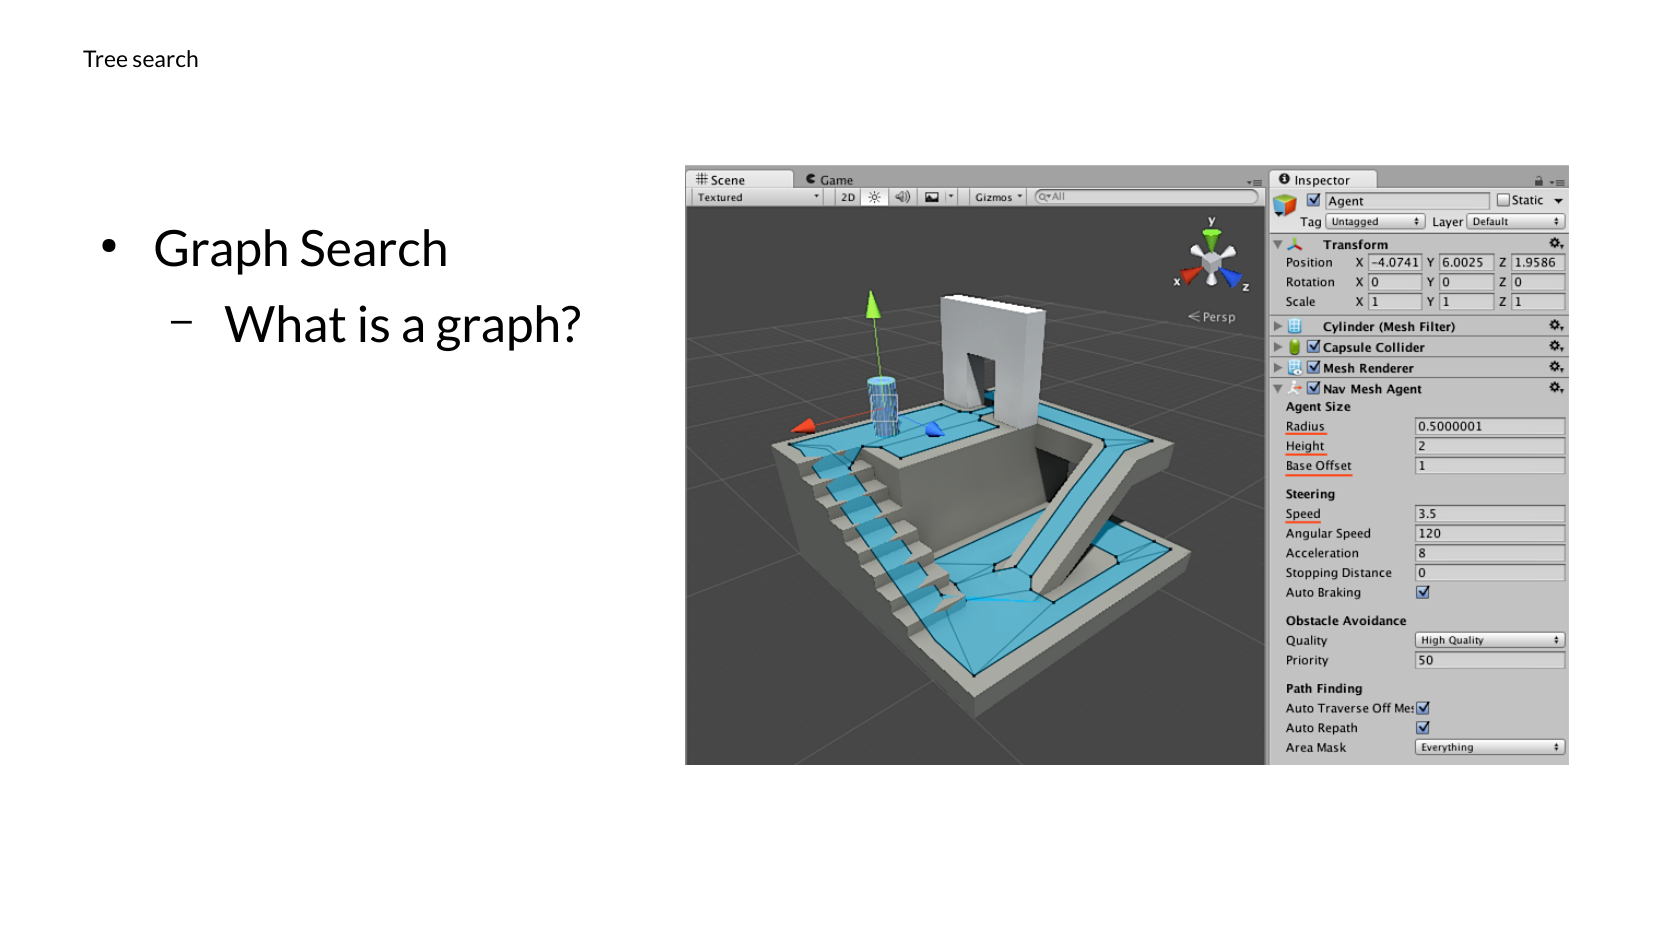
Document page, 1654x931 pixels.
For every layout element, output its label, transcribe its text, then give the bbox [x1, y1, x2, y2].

picture [685, 165, 1569, 765]
title Tree search [83, 0, 1571, 119]
list Graph Search What is a graph? [82, 217, 809, 839]
